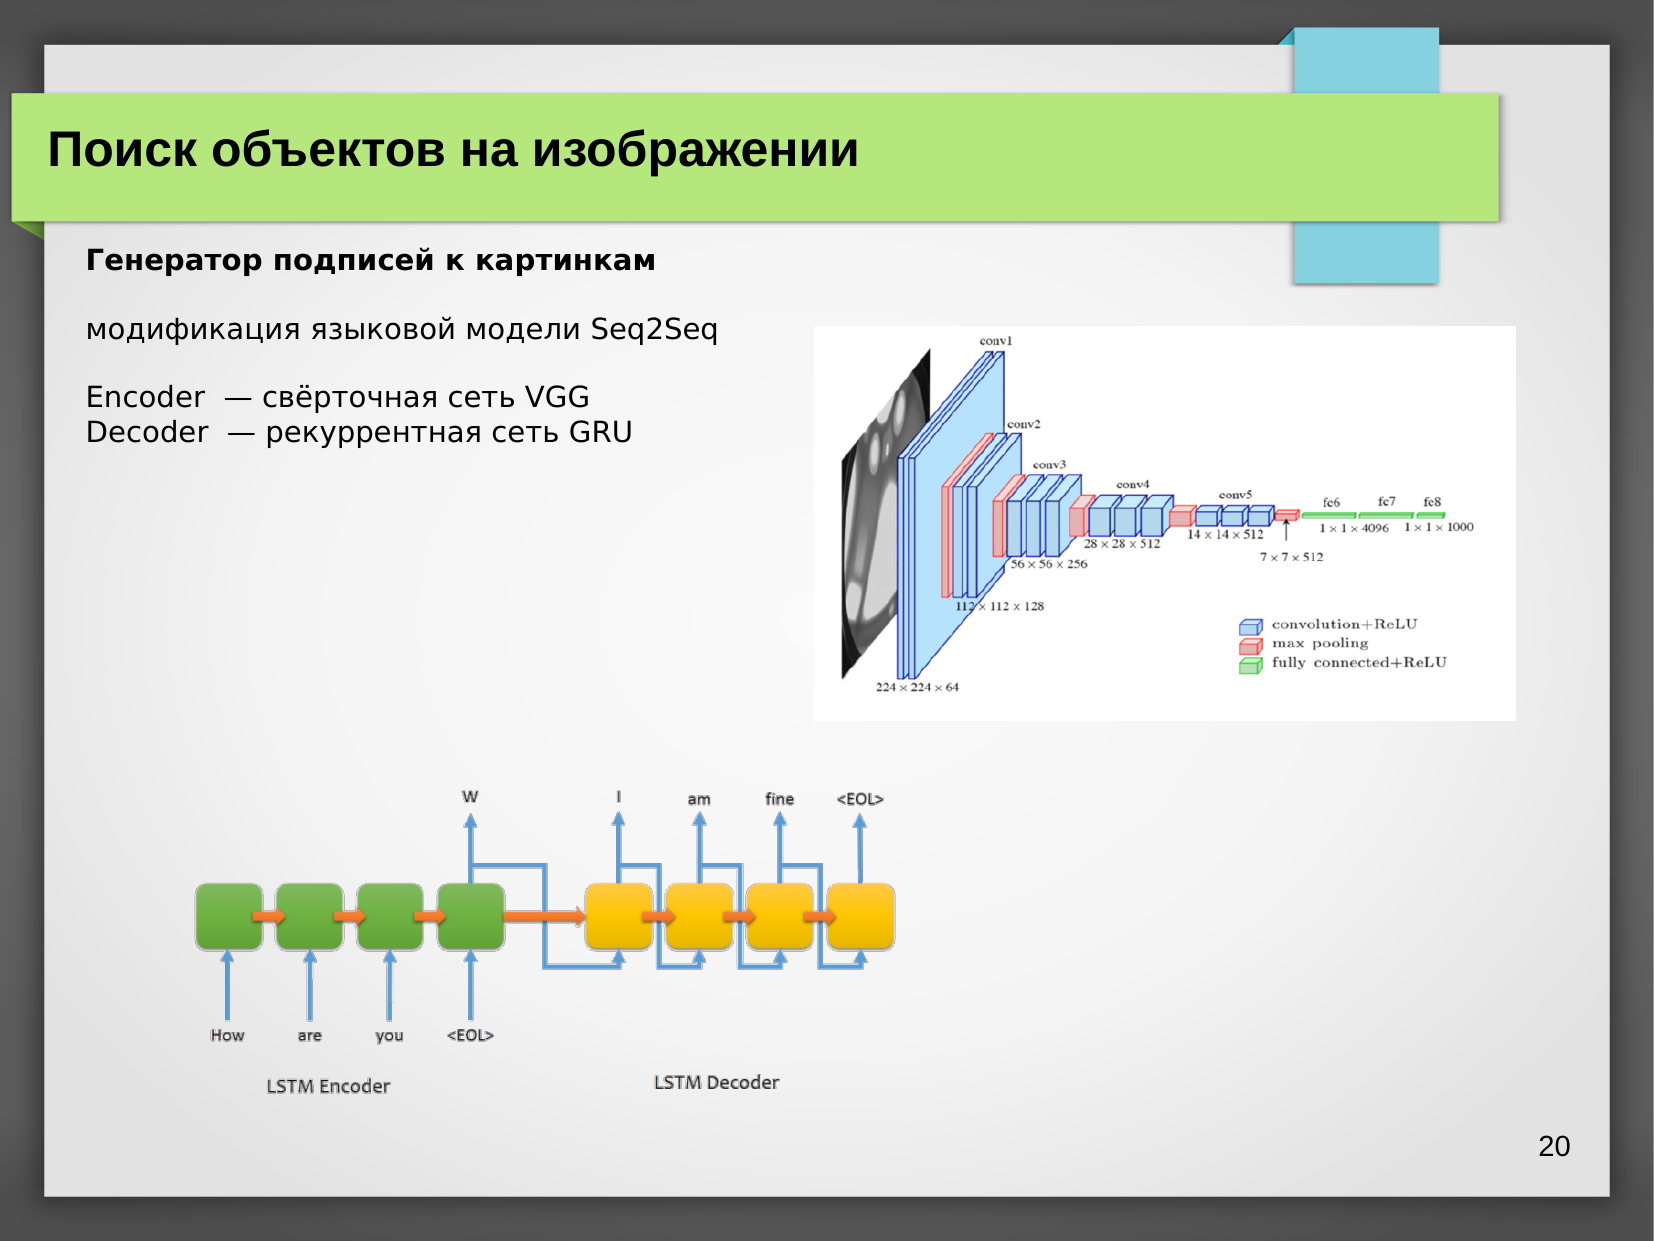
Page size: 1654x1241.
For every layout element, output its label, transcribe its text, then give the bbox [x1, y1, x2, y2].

text_box Генератор подписей к картинкам модификация языковой модели Seq2Seq Encoder — свёрточная сеть VGG Decoder — рекуррентная сеть GRU [70, 236, 804, 491]
title Поиск объектов на изображении [47, 120, 1004, 177]
picture [0, 0, 1654, 1241]
